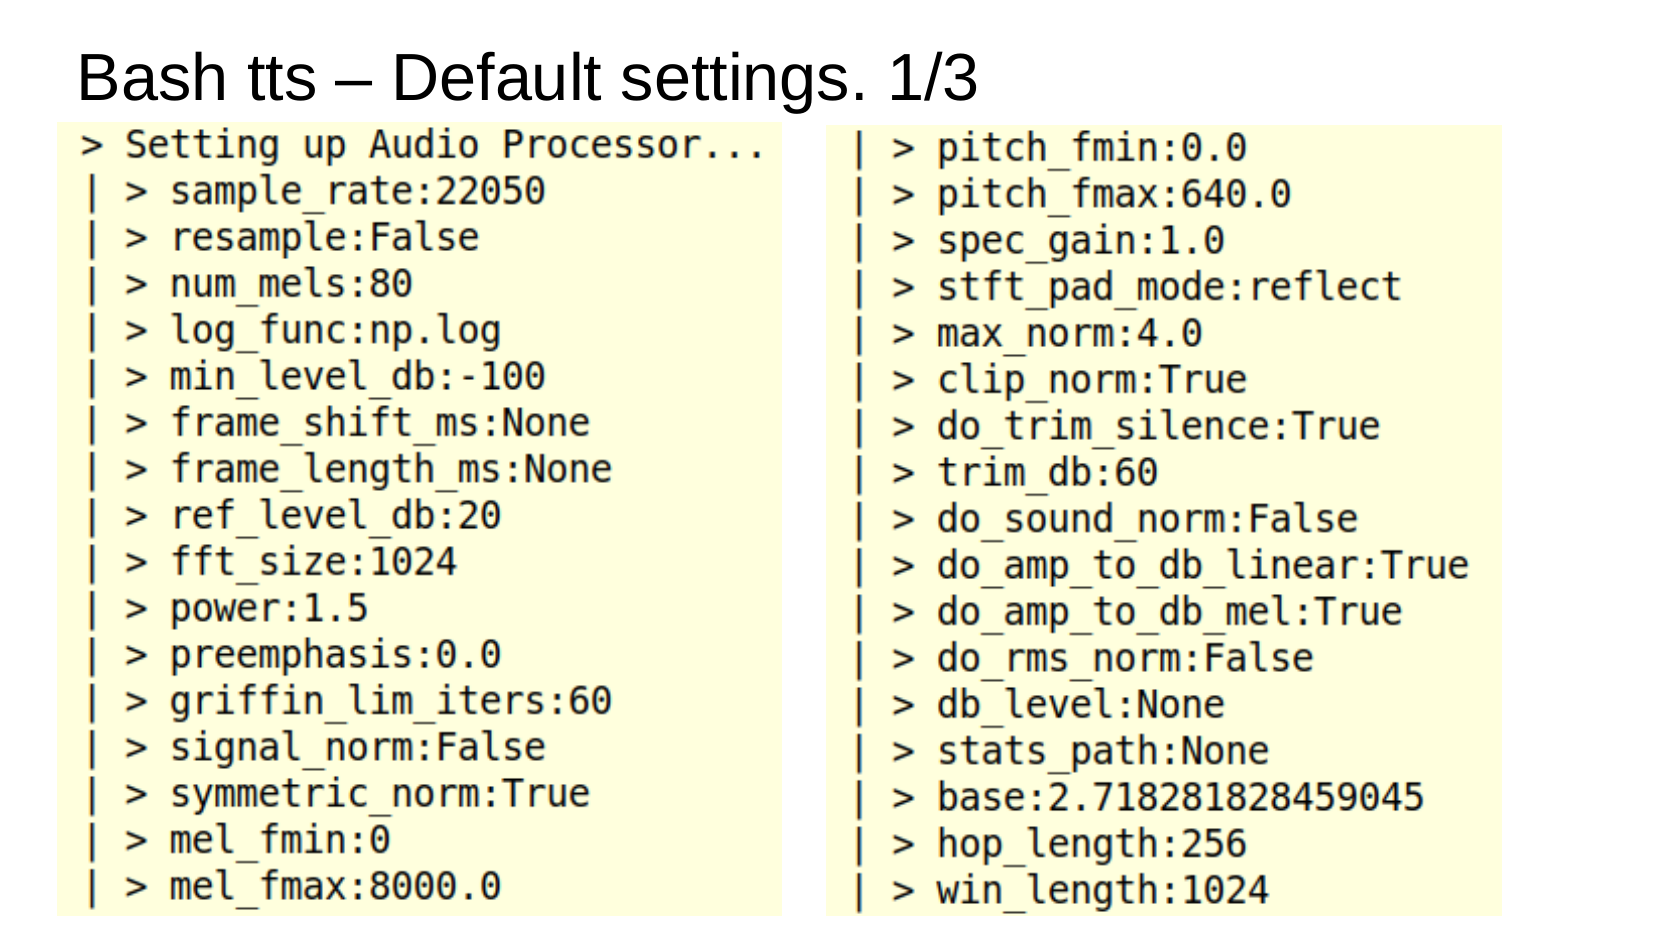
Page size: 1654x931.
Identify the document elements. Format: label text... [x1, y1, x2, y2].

picture [57, 122, 782, 916]
picture [826, 125, 1502, 916]
title Bash tts – Default settings. 1/3 [76, 37, 1565, 119]
